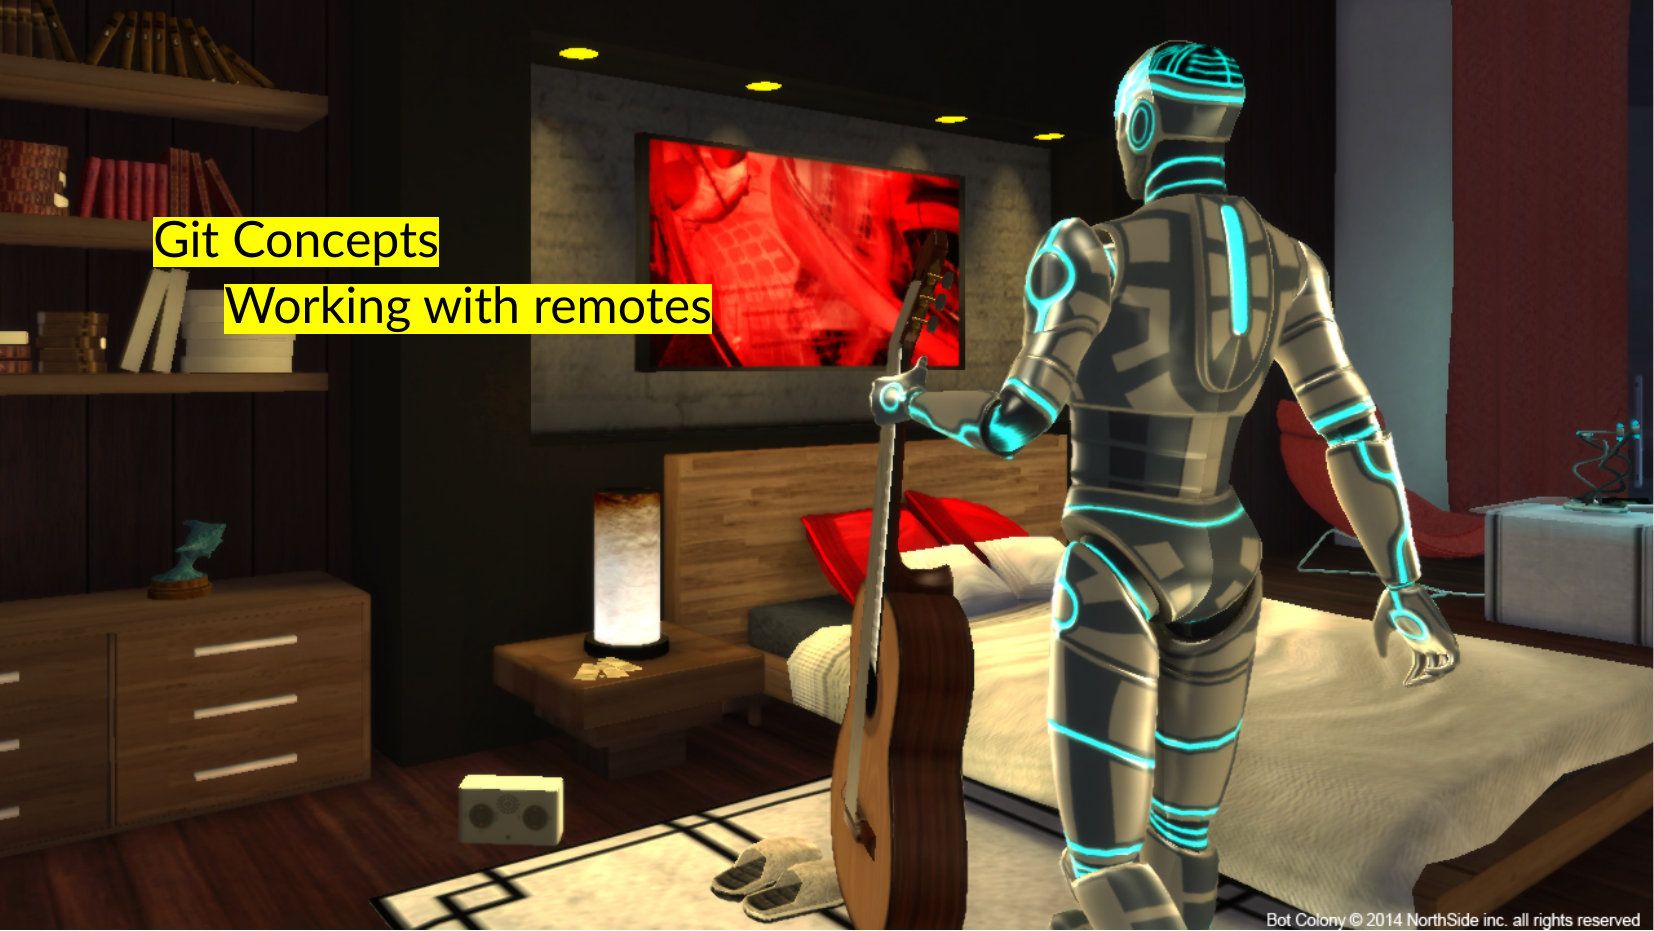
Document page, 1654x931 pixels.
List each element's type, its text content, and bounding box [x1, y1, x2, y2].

picture [0, 0, 1654, 931]
list Git Concepts Working with remotes [82, 217, 1571, 839]
